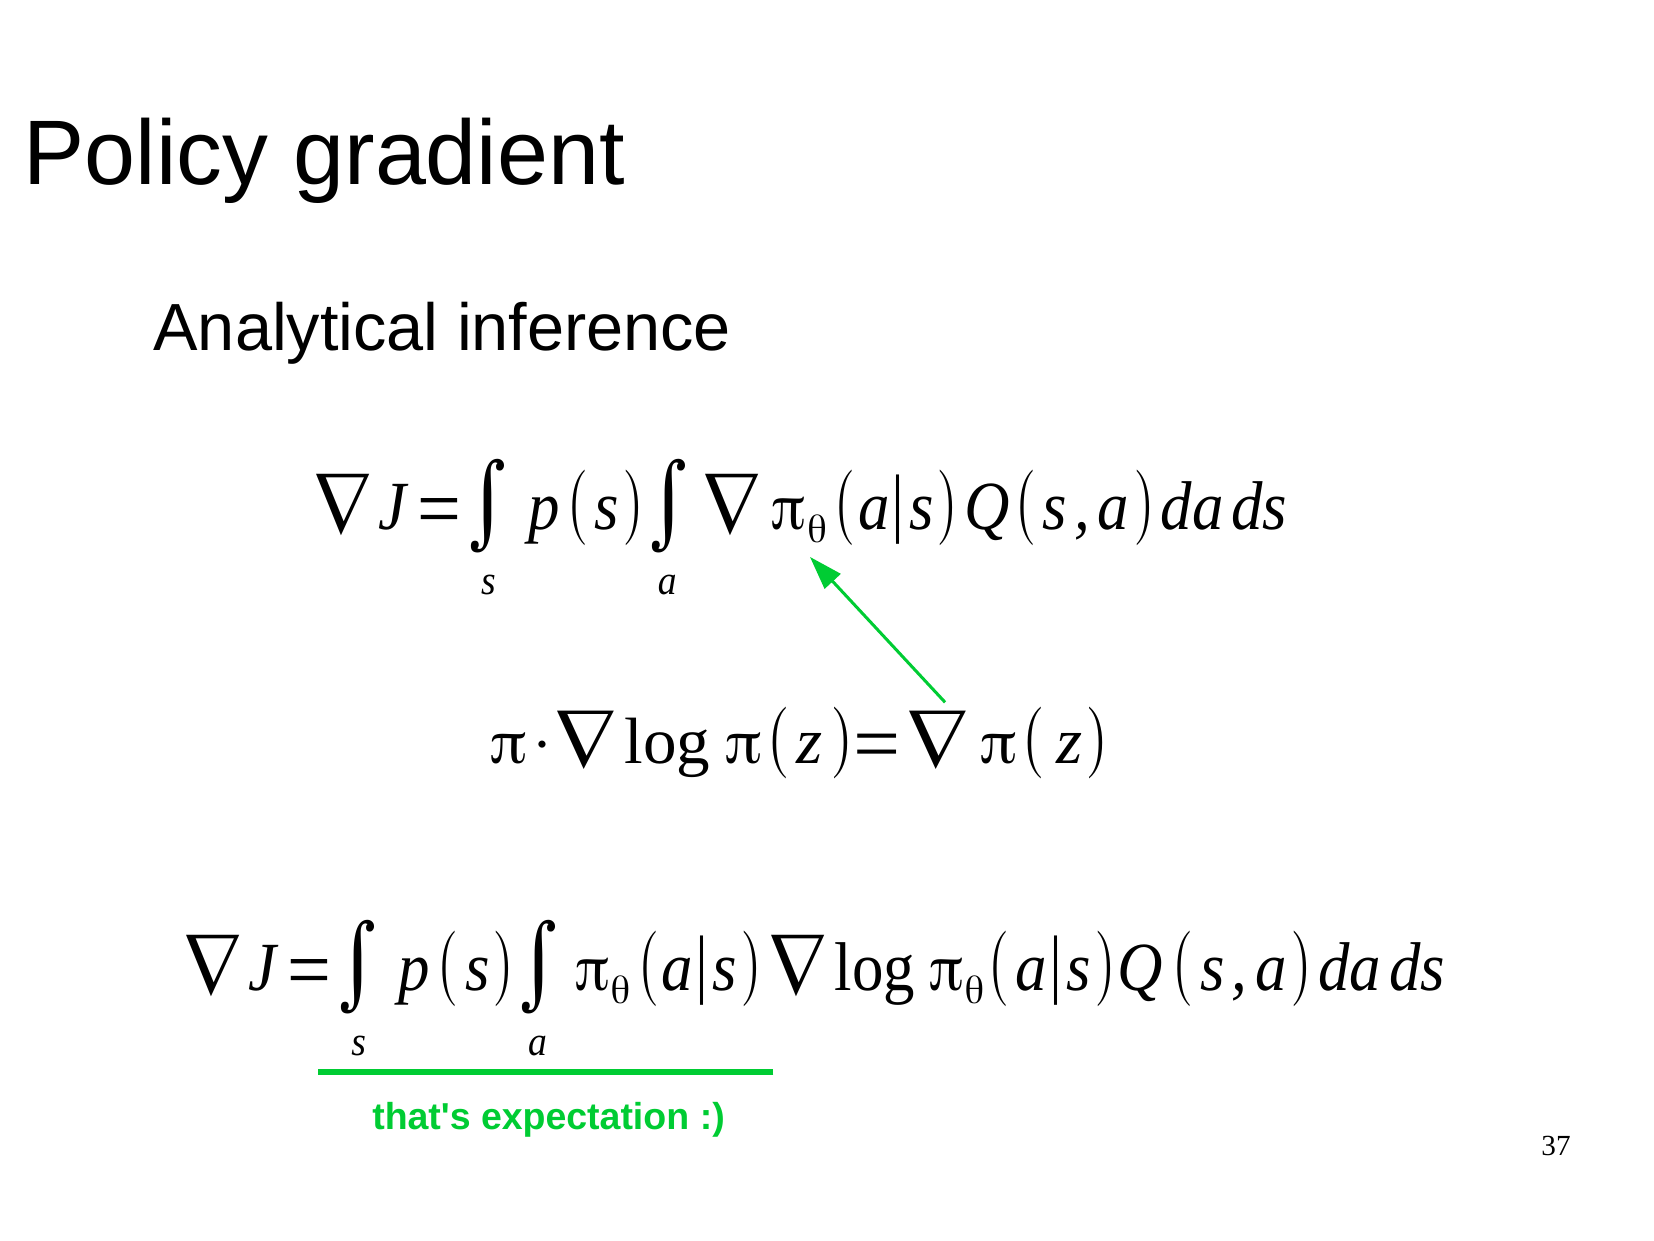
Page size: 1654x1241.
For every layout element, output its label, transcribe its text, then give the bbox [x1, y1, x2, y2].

chart [473, 702, 1126, 782]
text_box that's expectation :) [357, 1087, 740, 1145]
chart [166, 912, 1463, 1064]
list Analytical inference [82, 290, 1571, 1010]
chart [296, 452, 1306, 604]
title Policy gradient [23, 49, 1512, 257]
